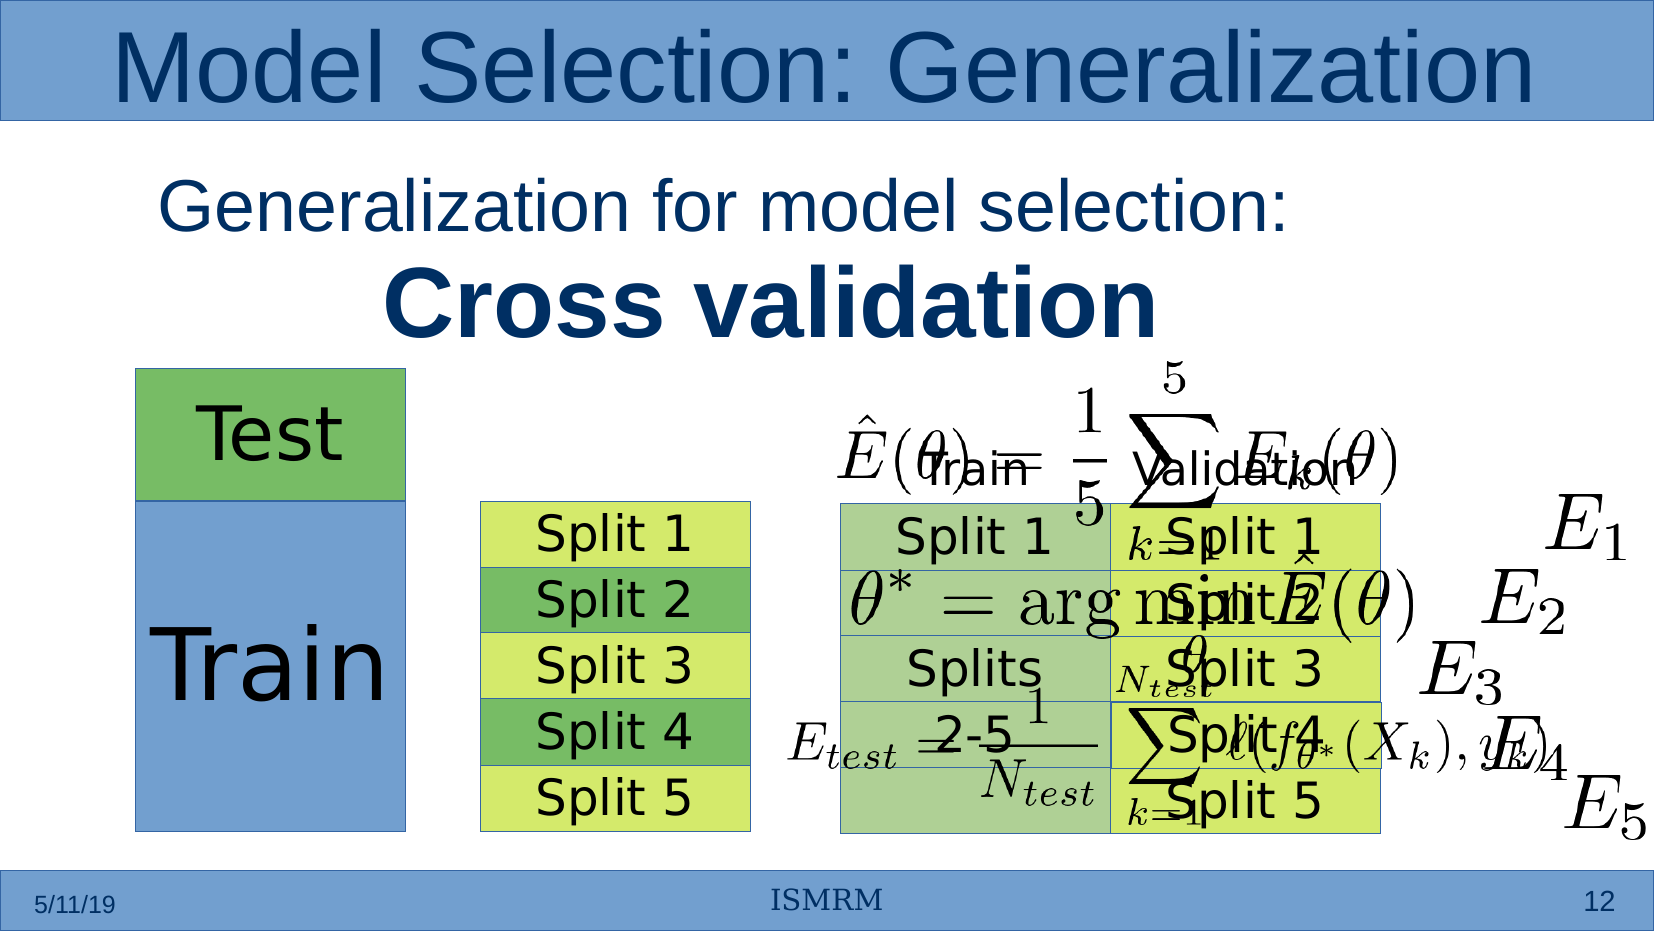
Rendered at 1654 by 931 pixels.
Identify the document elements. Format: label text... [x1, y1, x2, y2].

text_box [840, 570, 851, 635]
list Generalization for model selection: Cross validation [86, 165, 1576, 375]
text_box Split 3 [480, 632, 751, 699]
text_box Train [135, 501, 406, 832]
picture [1545, 494, 1626, 560]
text_box Split 1 [480, 501, 751, 568]
text_box Split 2 [480, 568, 751, 632]
text_box Test [135, 368, 406, 501]
text_box Splits [840, 635, 851, 665]
text_box Split 4 [480, 699, 751, 765]
title Model Selection: Generalization [0, 15, 1651, 121]
text_box Split 5 [1111, 826, 1381, 834]
text_box [840, 826, 1111, 834]
text_box Split 5 [480, 765, 751, 832]
picture [787, 361, 1646, 841]
picture [1481, 569, 1564, 634]
